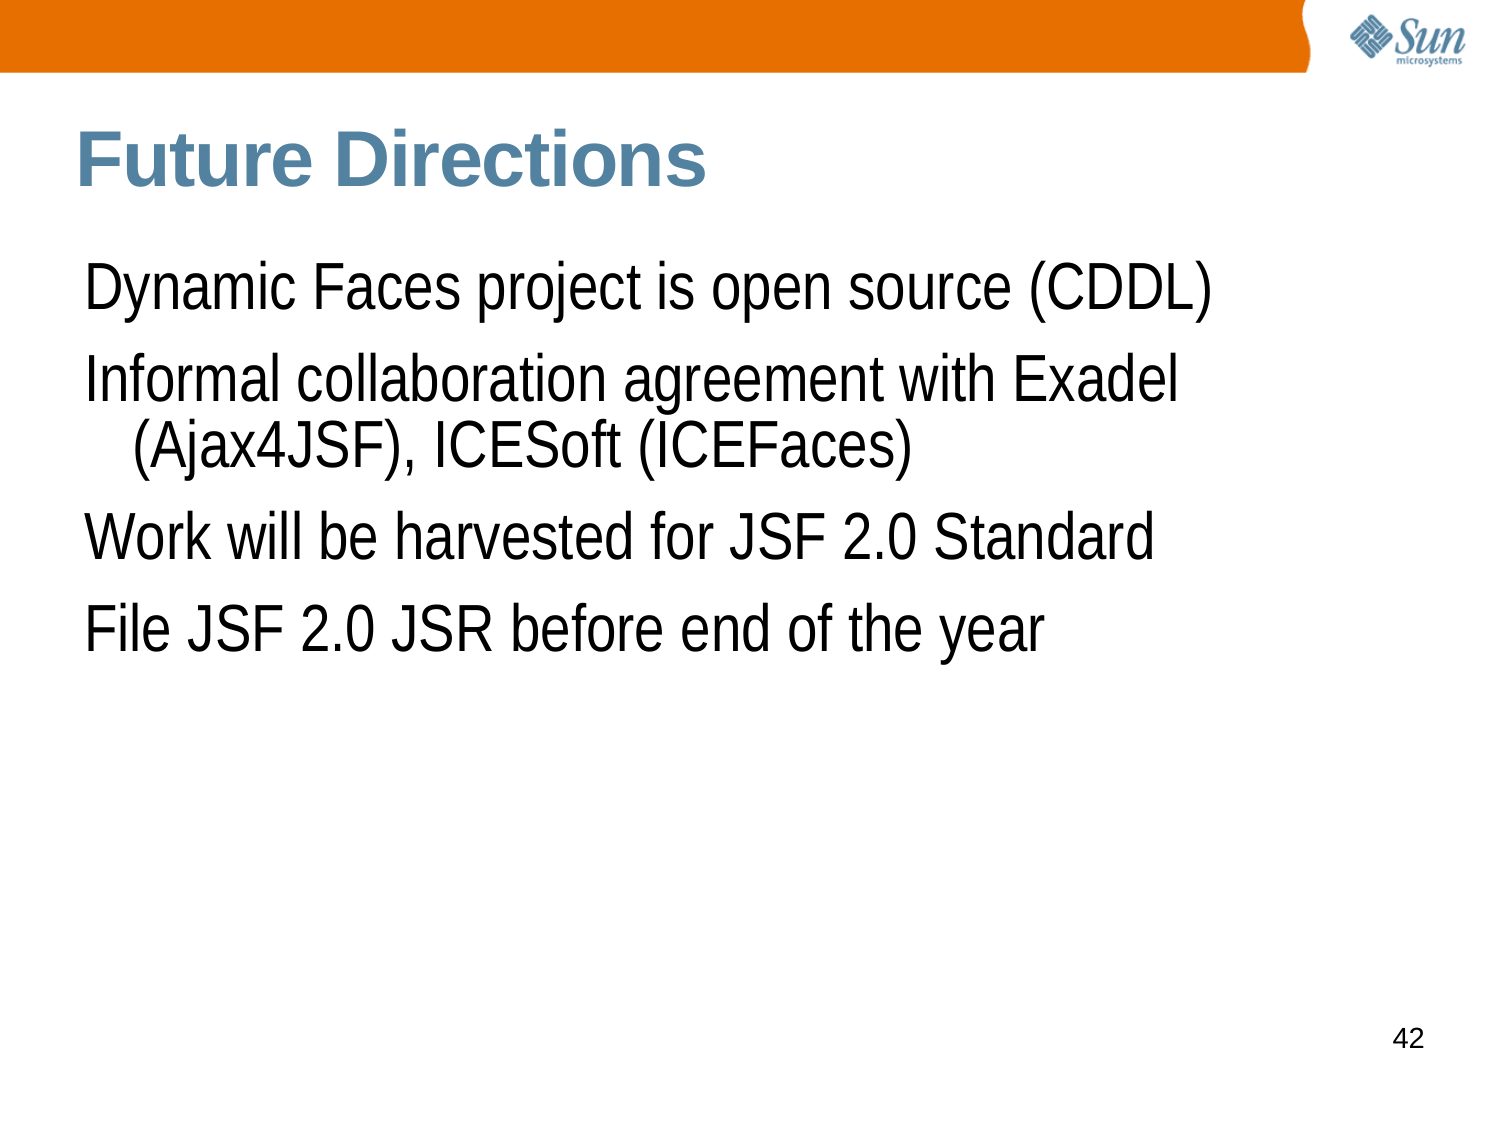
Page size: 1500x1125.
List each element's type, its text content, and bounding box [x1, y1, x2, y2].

title Future Directions [75, 122, 1438, 228]
list Dynamic Faces project is open source (CDDL) Informal collaboration agreement with Exadel (Ajax4JSF), ICESoft (ICEFaces) Work will be harvested for JSF 2.0 Standard File JSF 2.0 JSR before end of the year [64, 257, 1402, 1017]
picture [0, 0, 1500, 75]
